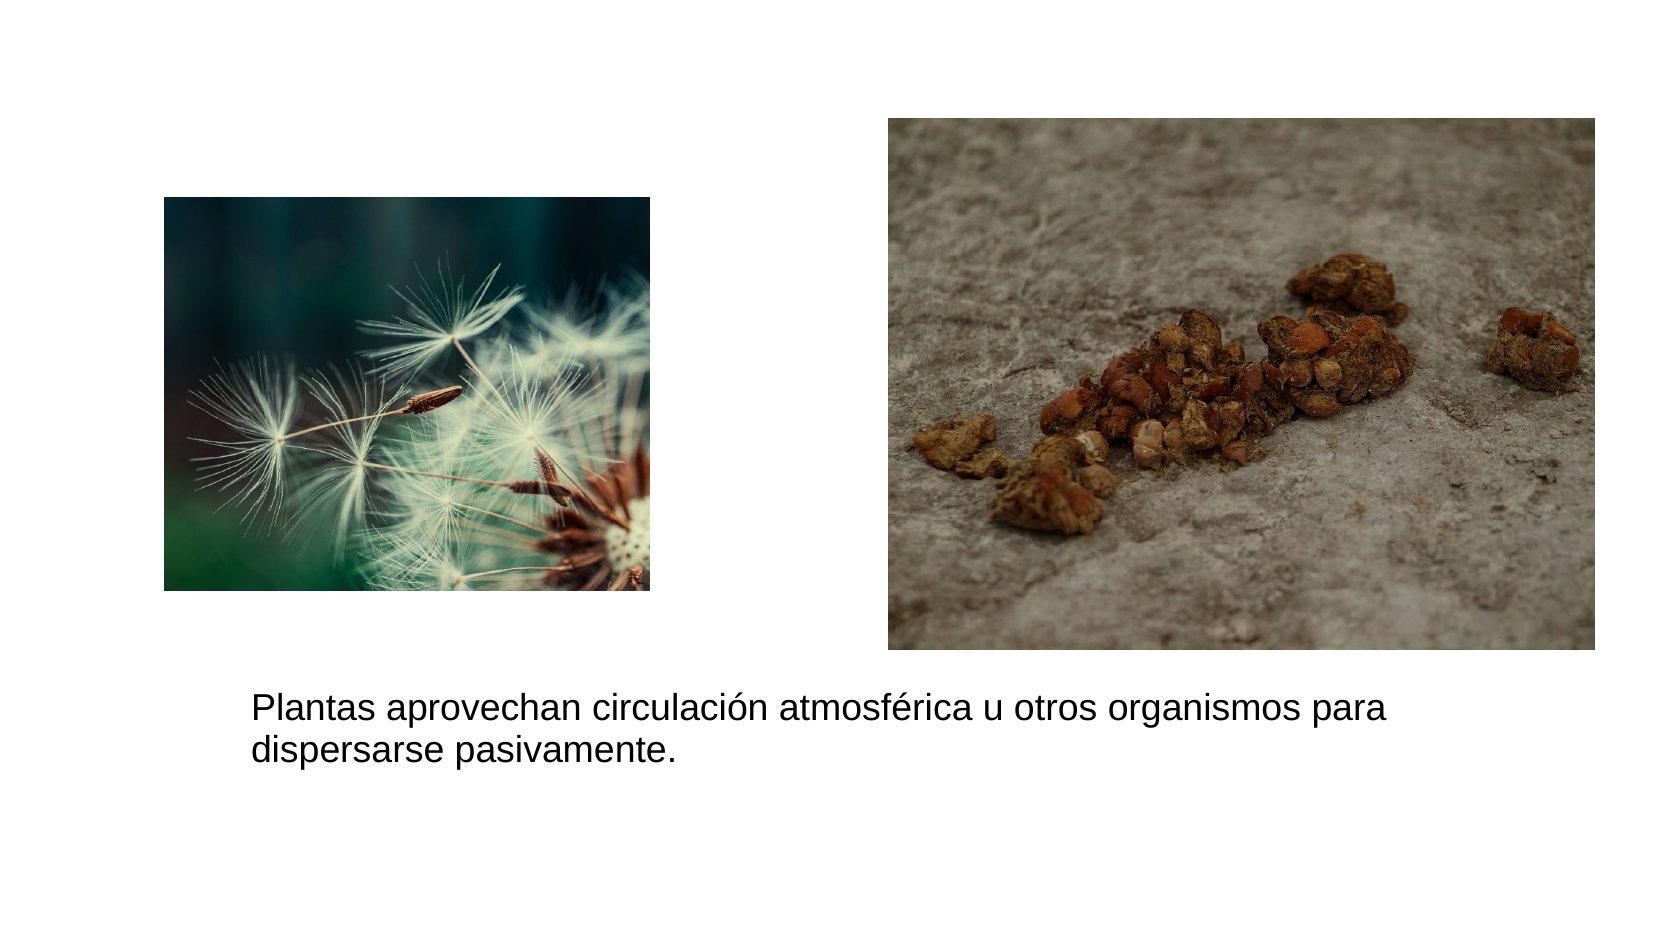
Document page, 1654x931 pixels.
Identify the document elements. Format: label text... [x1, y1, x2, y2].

picture [888, 118, 1595, 650]
text_box Plantas aprovechan circulación atmosférica u otros organismos para dispersarse pasivamente. [236, 679, 1477, 778]
picture [164, 197, 650, 591]
